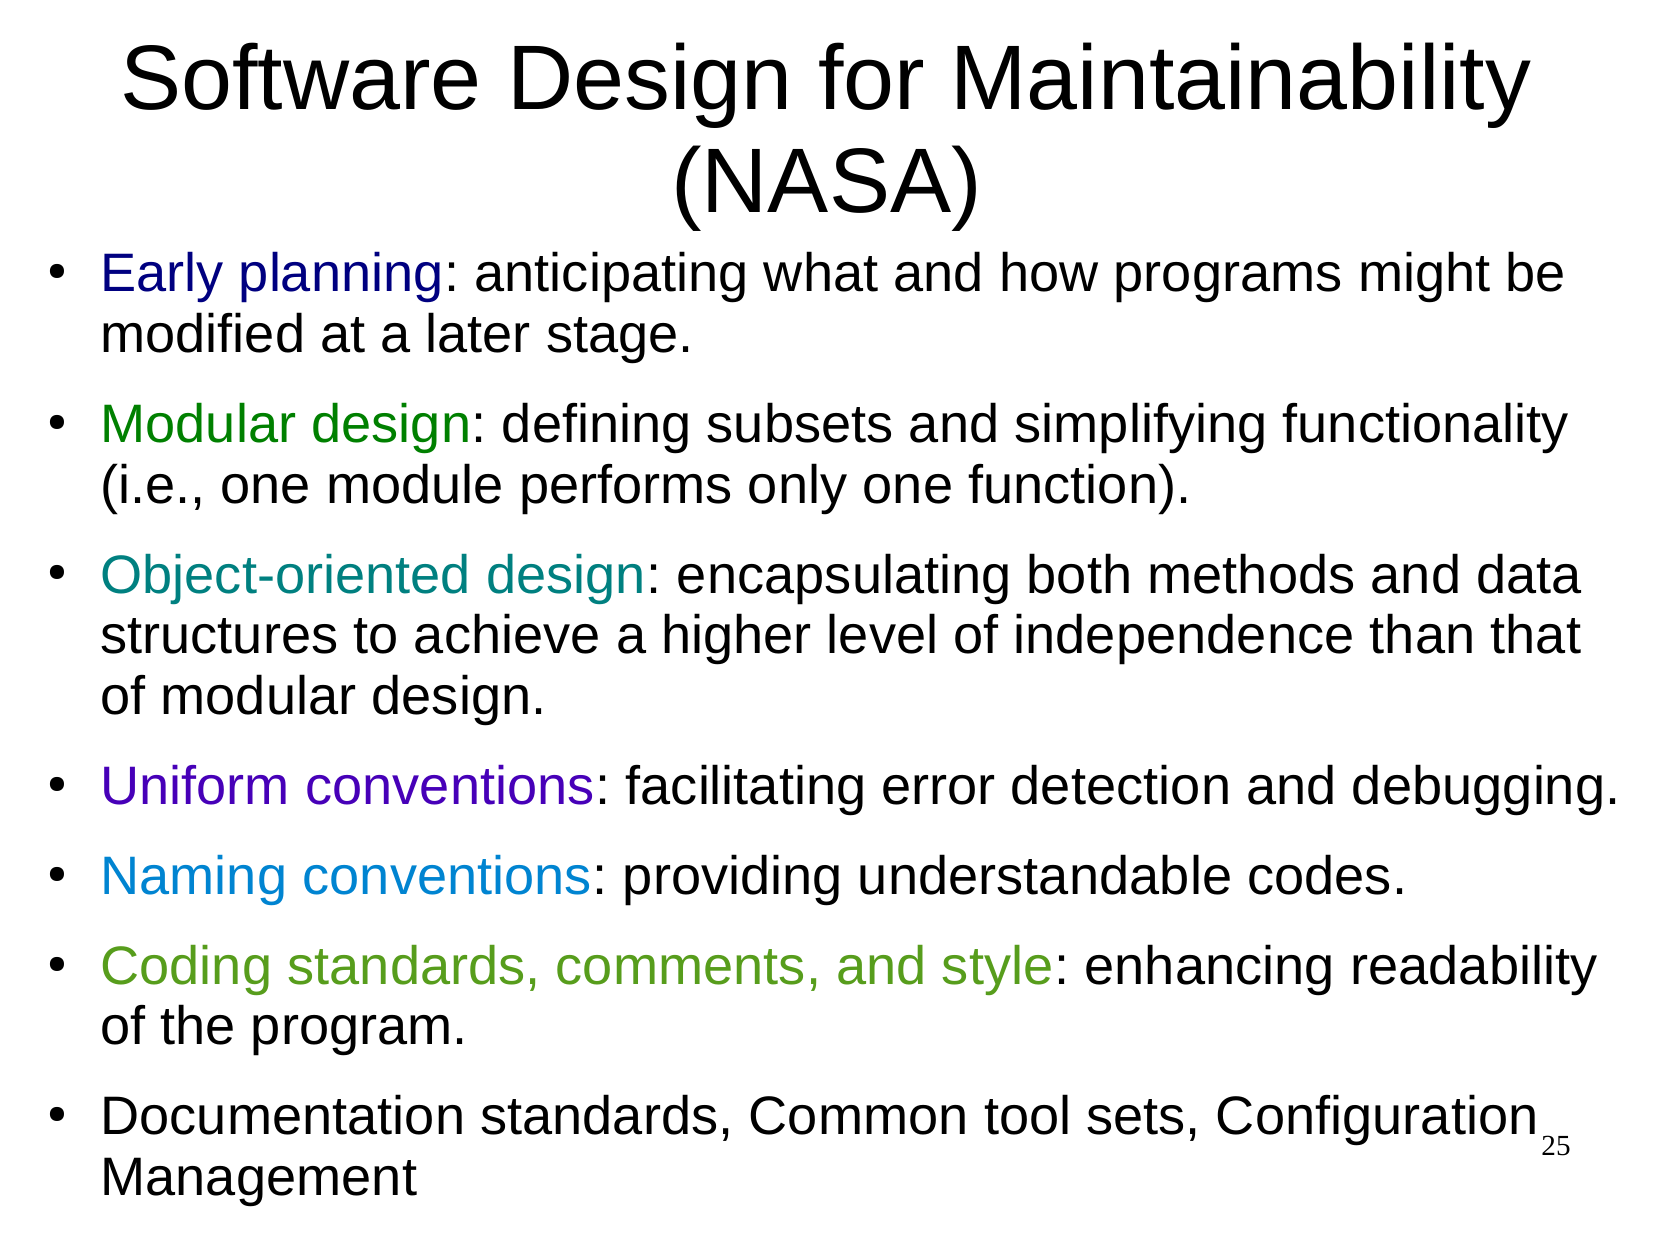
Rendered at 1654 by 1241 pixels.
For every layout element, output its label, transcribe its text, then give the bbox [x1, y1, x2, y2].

list Early planning: anticipating what and how programs might be modified at a later stage. Modular design: defining subsets and simplifying functionality (i.e., one module performs only one function). Object-oriented design: encapsulating both methods and data structures to achieve a higher level of independence than that of modular design. Uniform conventions: facilitating error detection and debugging. Naming conventions: providing understandable codes. Coding standards, comments, and style: enhancing readability of the program. Documentation standards, Common tool sets, Configuration Management [29, 242, 1625, 1207]
title Software Design for Maintainability (NASA) [82, 25, 1571, 233]
